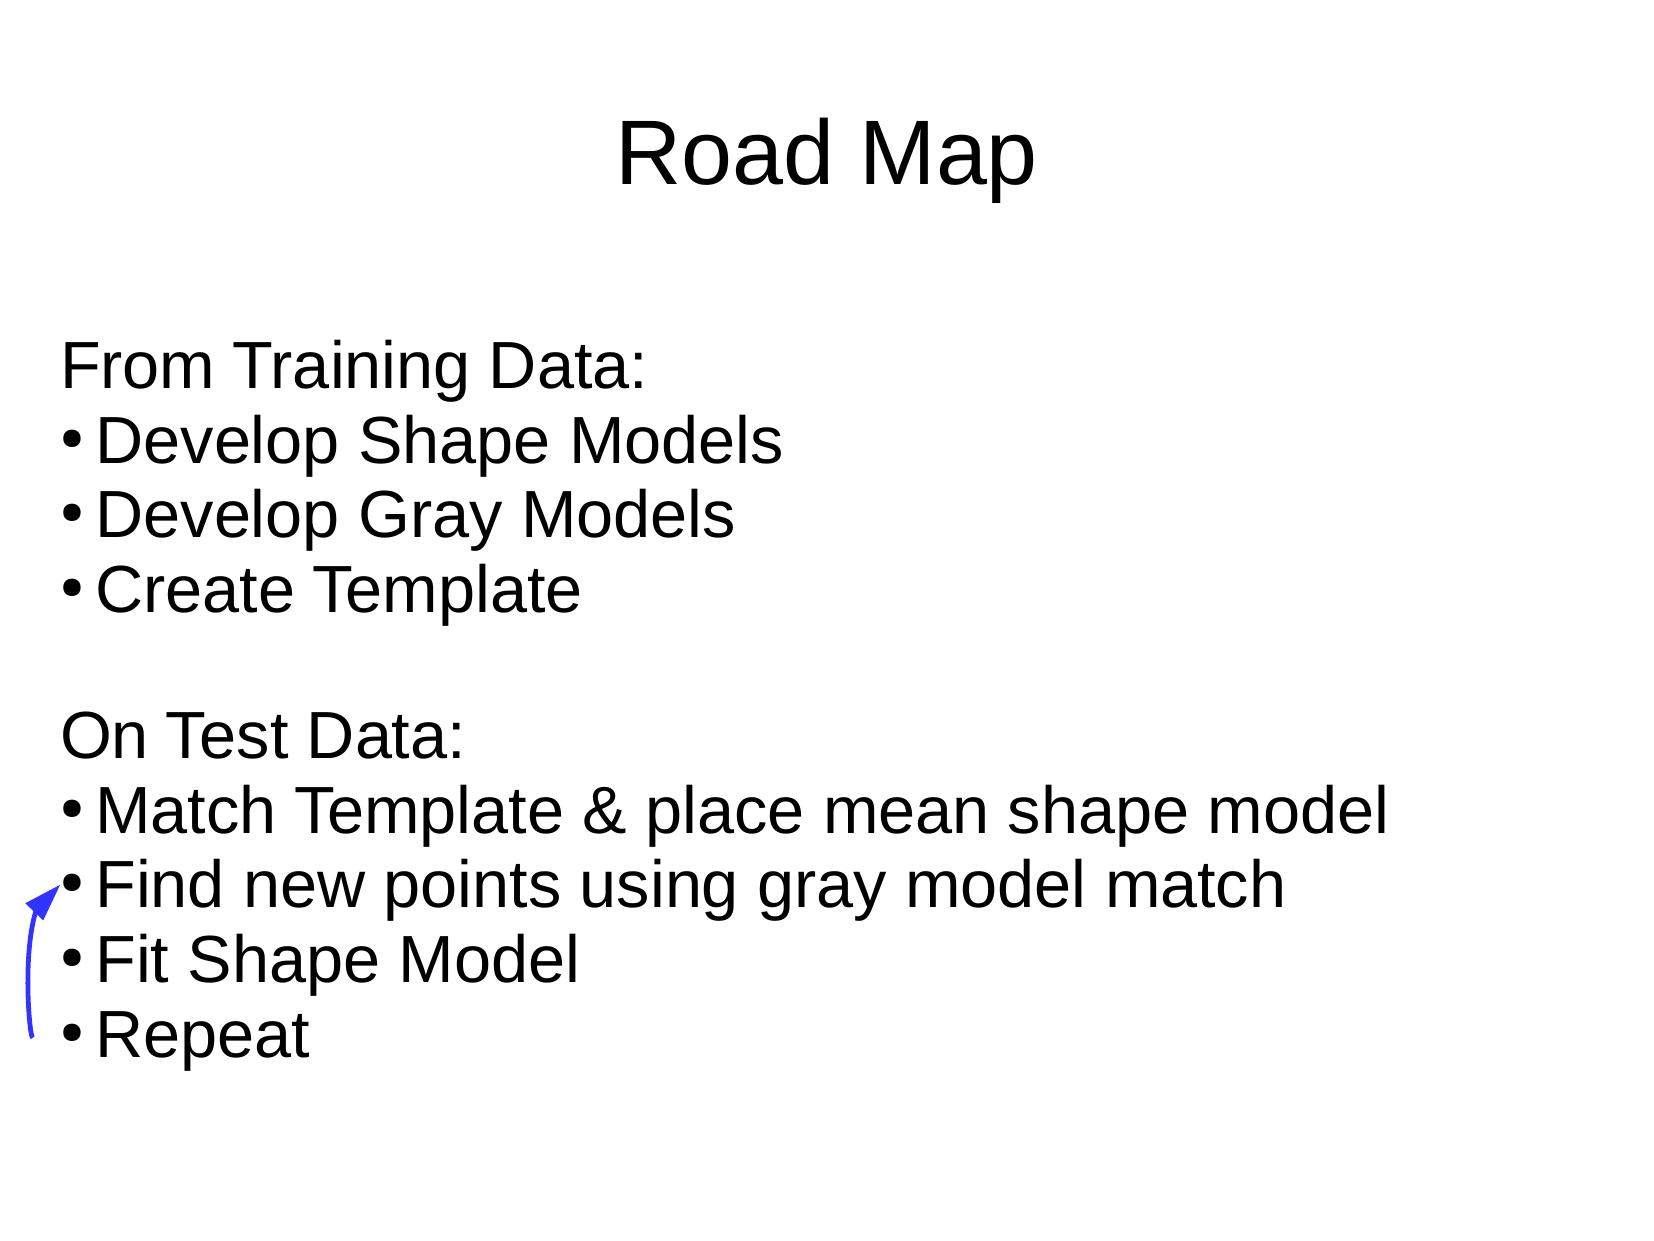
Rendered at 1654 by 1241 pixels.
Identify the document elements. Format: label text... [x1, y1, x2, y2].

subtitle From Training Data: Develop Shape Models Develop Gray Models Create Template [60, 240, 1549, 647]
title Road Map [82, 49, 1571, 257]
text_box On Test Data: Match Template & place mean shape model Find new points using gray model match Fit Shape Model Repeat [60, 647, 1549, 1123]
